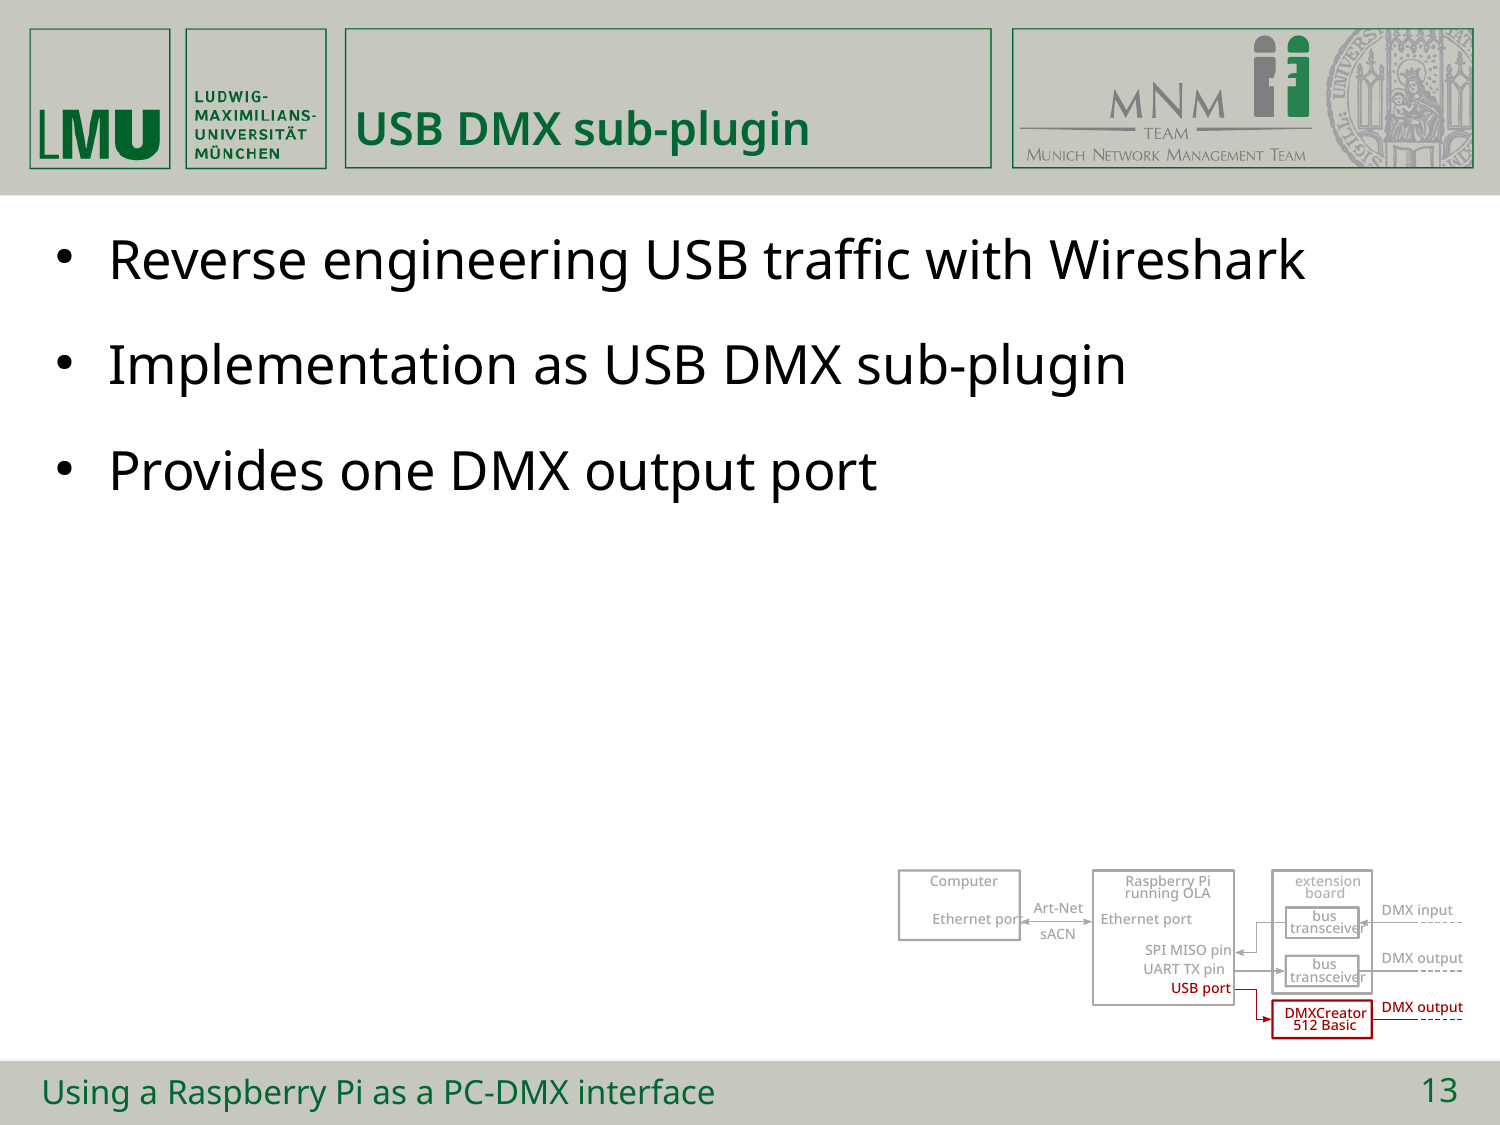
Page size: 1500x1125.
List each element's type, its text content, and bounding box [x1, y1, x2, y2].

picture [0, 1059, 1500, 1125]
title USB DMX sub-plugin [342, 29, 993, 171]
picture [897, 869, 1465, 1040]
picture [0, 0, 1500, 196]
list Reverse engineering USB traffic with Wireshark Implementation as USB DMX sub-plugin Provides one DMX output port [37, 221, 1459, 605]
